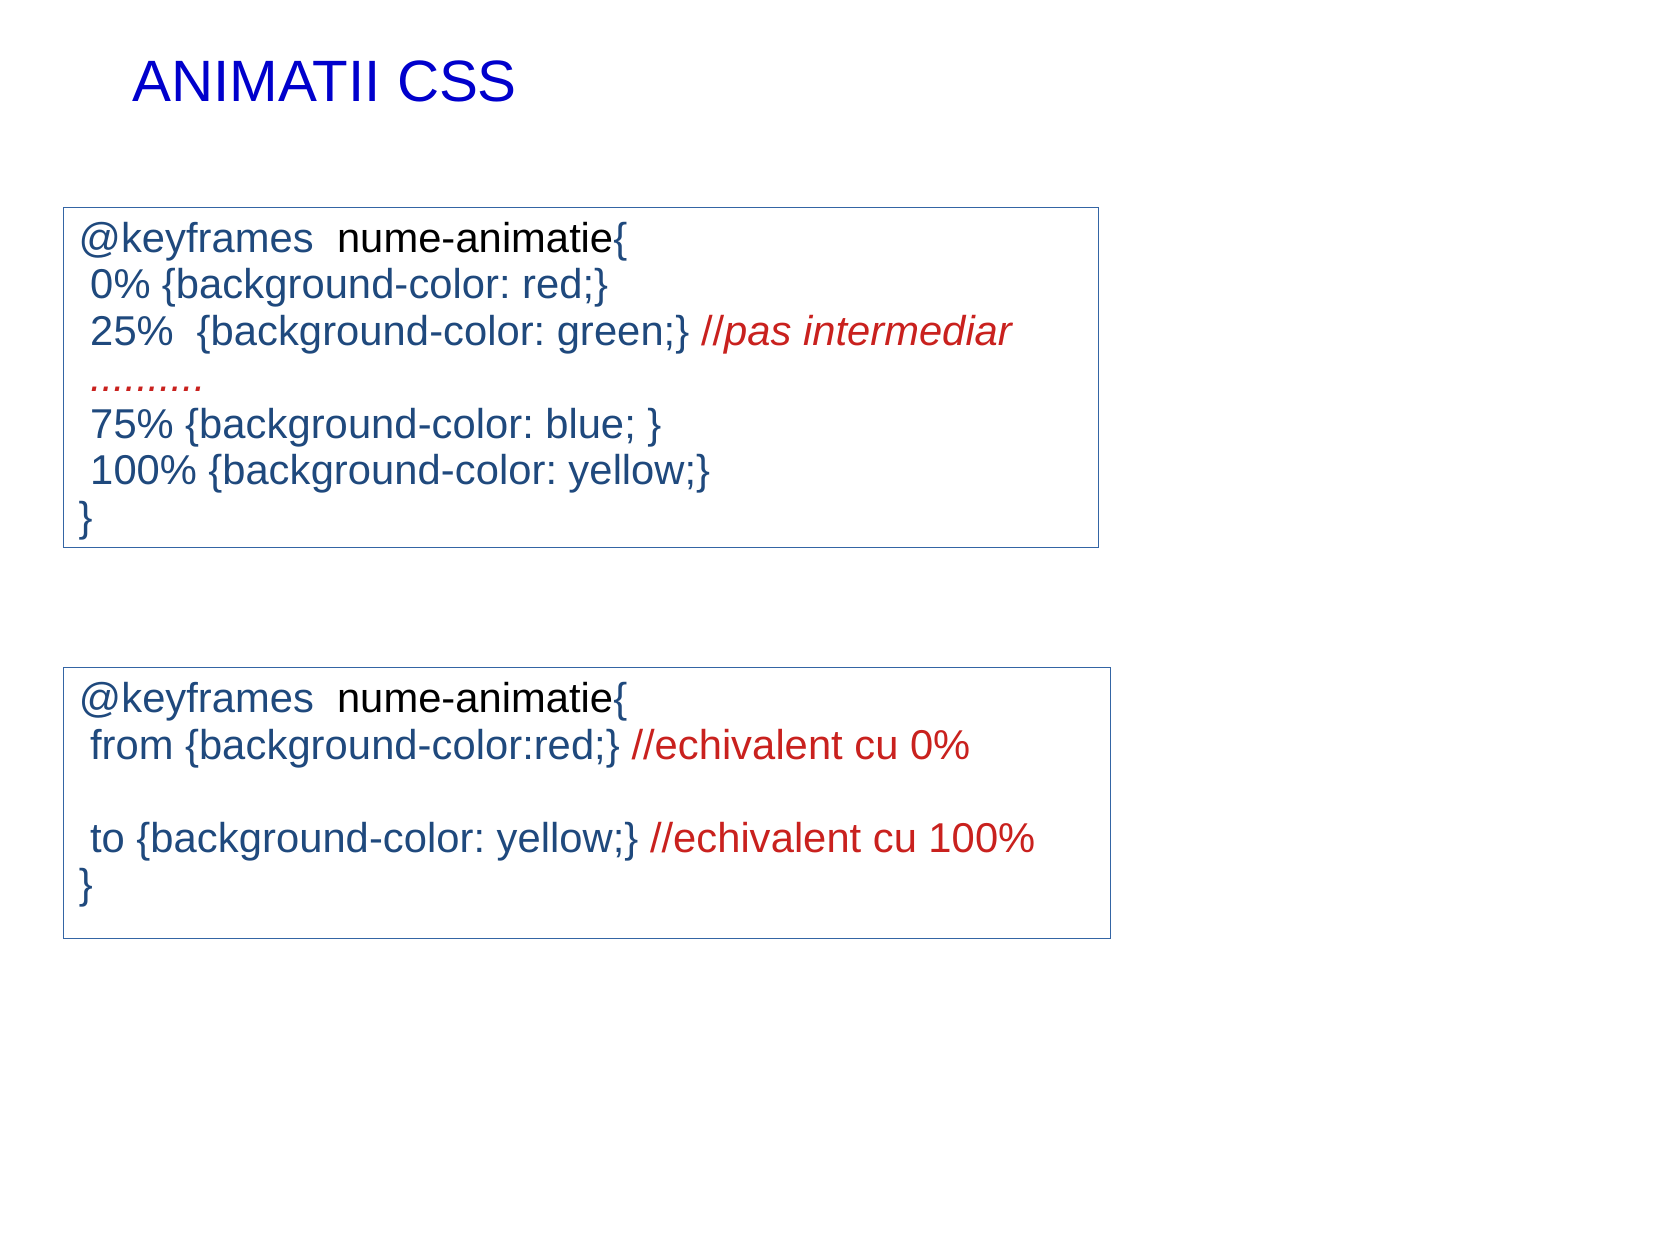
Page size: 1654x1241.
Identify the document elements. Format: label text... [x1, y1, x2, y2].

text_box @keyframes nume-animatie{ 0% {background-color: red;} 25% {background-color: green;} //pas intermediar .......... 75% {background-color: blue; } 100% {background-color: yellow;} } [63, 207, 1099, 548]
text_box ANIMATII CSS [118, 41, 697, 122]
text_box @keyframes nume-animatie{ from {background-color:red;} //echivalent cu 0% to {background-color: yellow;} //echivalent cu 100% } [63, 667, 1111, 939]
